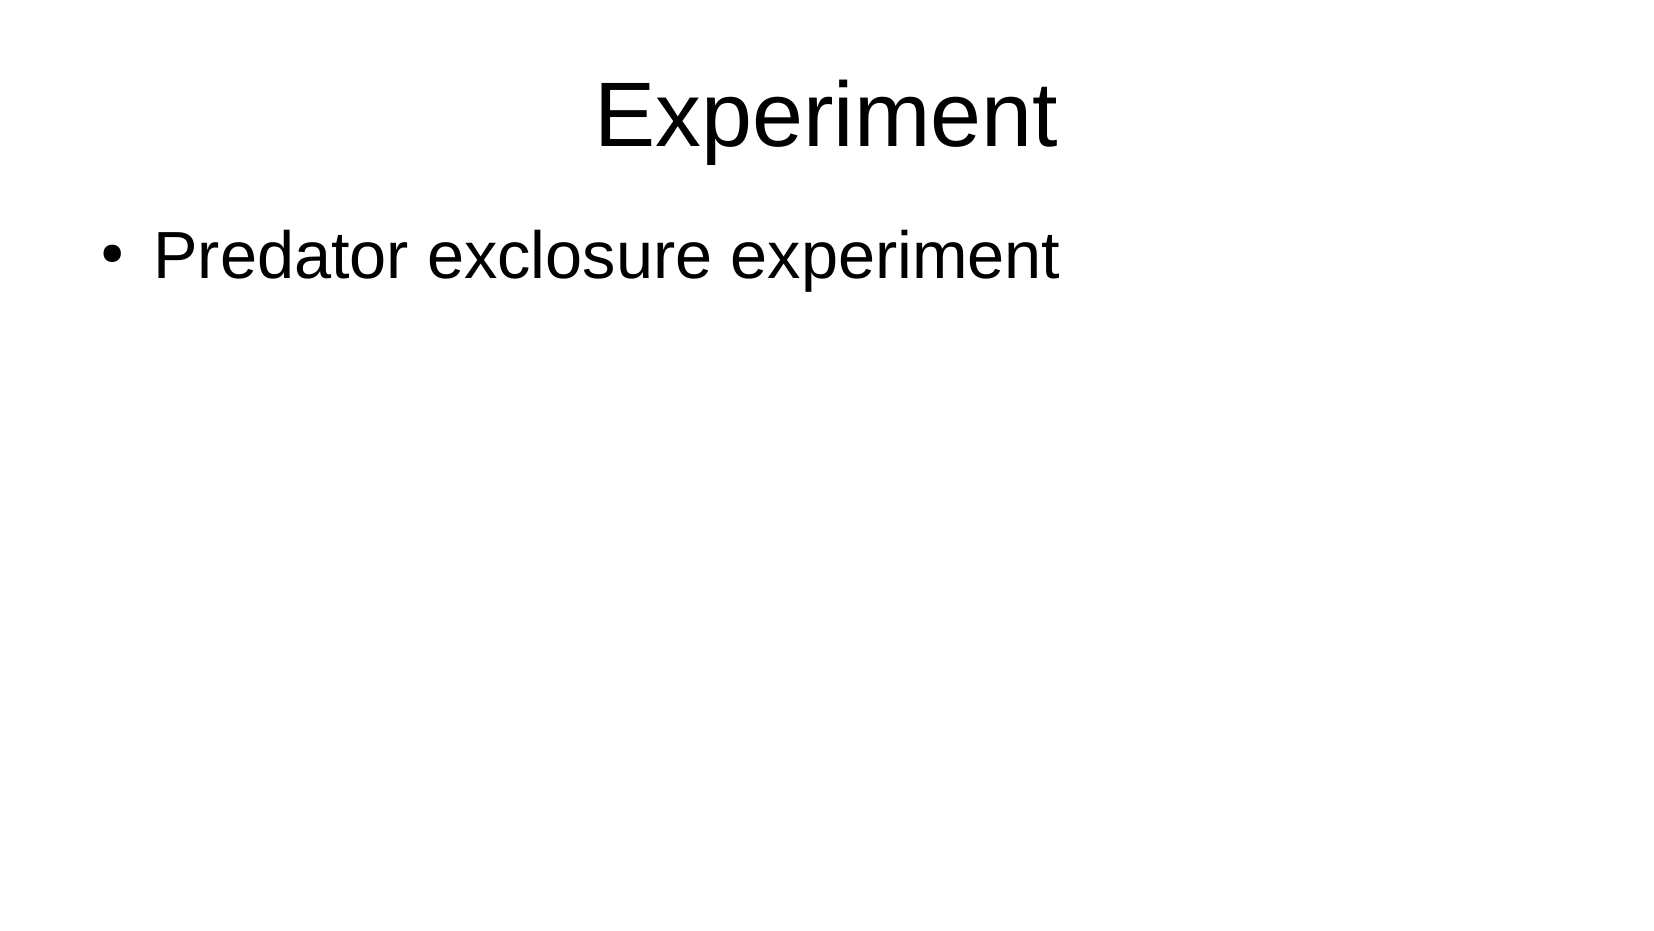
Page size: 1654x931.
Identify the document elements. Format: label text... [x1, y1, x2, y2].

list Predator exclosure experiment [82, 217, 1571, 758]
title Experiment [82, 37, 1571, 193]
